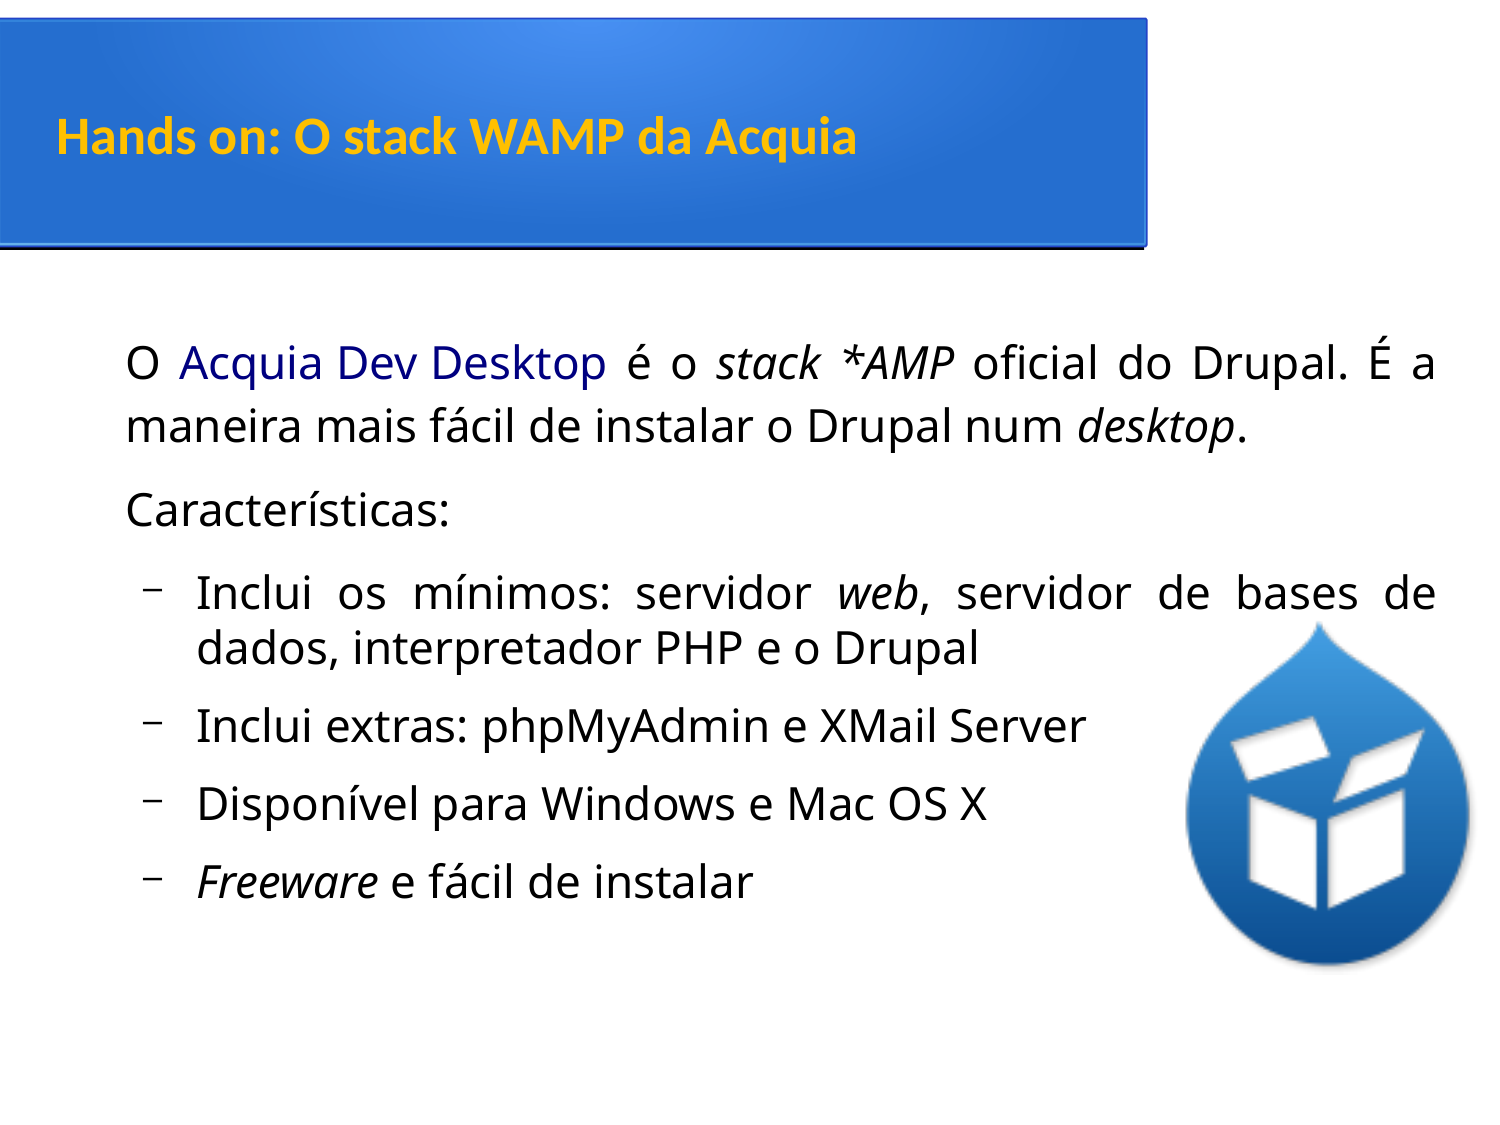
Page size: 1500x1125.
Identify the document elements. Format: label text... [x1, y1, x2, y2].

picture [1151, 620, 1500, 975]
title Hands on: O stack WAMP da Acquia [41, 41, 1111, 225]
list O Acquia Dev Desktop é o stack *AMP oficial do Drupal. É a maneira mais fácil de instalar o Drupal num desktop. Características: Inclui os mínimos: servidor web, servidor de bases de dados, interpretador PHP e o Drupal Inclui extras: phpMyAdmin e XMail Server Disponível para Windows e Mac OS X Freeware e fácil de instalar [39, 326, 1453, 966]
